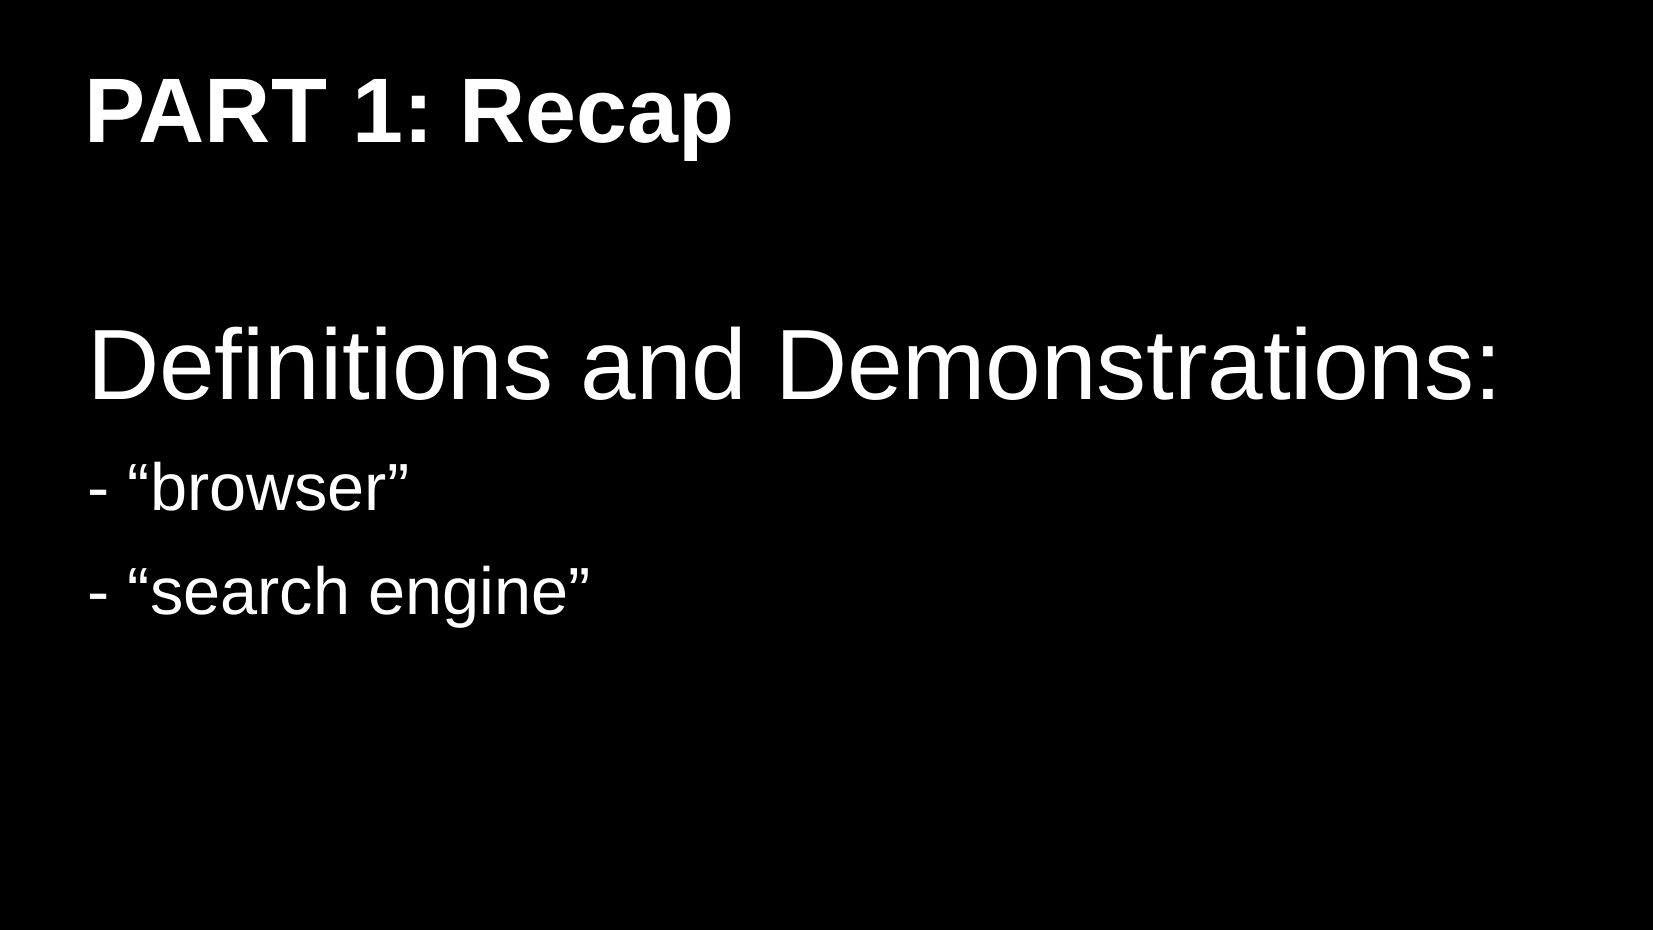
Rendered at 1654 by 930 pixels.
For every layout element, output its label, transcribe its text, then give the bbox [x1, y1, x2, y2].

list Definitions and Demonstrations: - “browser” - “search engine” [87, 308, 1573, 841]
title PART 1: Recap [84, 56, 1561, 166]
